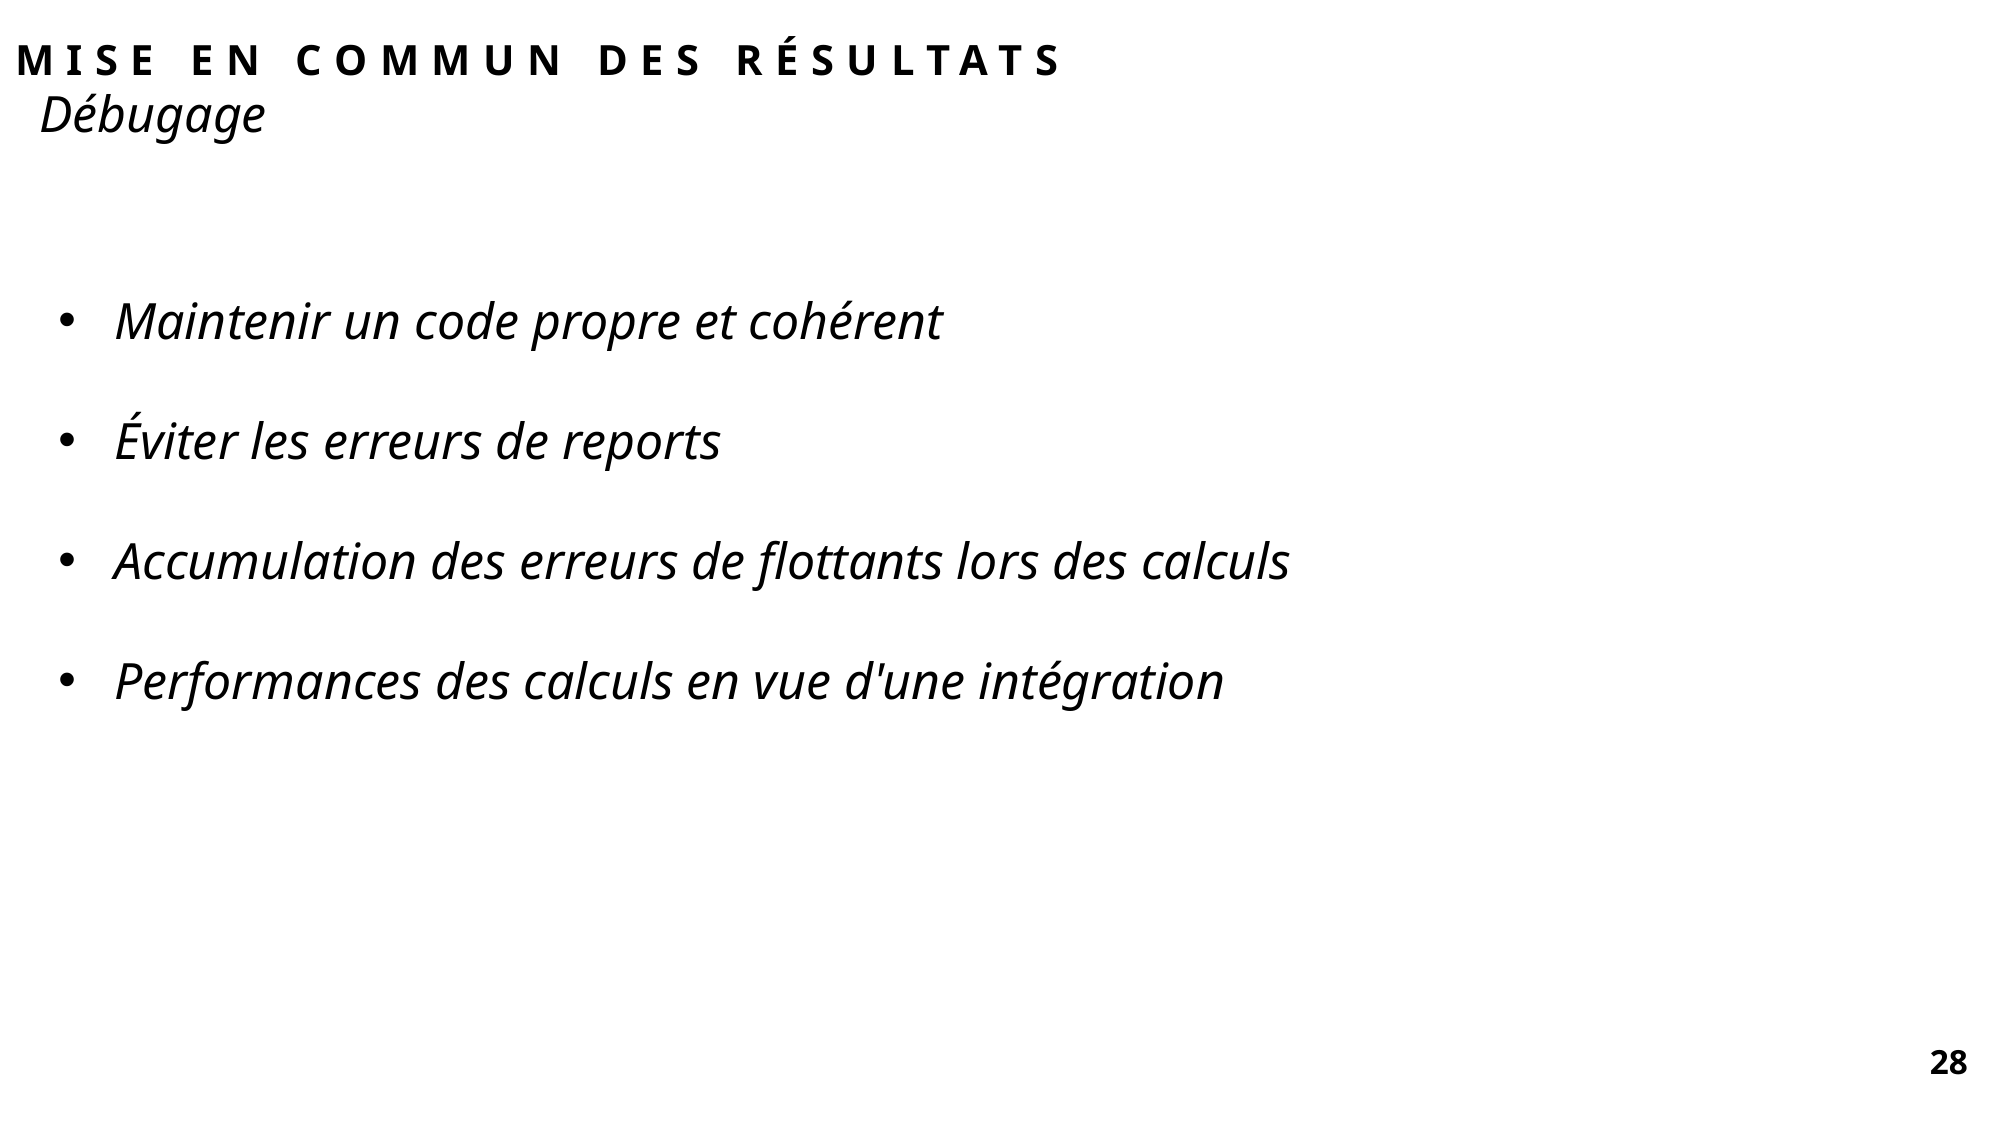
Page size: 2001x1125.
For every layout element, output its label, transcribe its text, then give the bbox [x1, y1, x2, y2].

text_box <numéro> [1897, 1028, 2000, 1099]
text_box Débugage [24, 74, 1649, 150]
title MISE EN COMMUN DES RÉSULTATS [0, 6, 1992, 152]
text_box Maintenir un code propre et cohérent Éviter les erreurs de reports Accumulation des erreurs de flottants lors des calculs Performances des calculs en vue d'une intégration [43, 282, 1668, 838]
